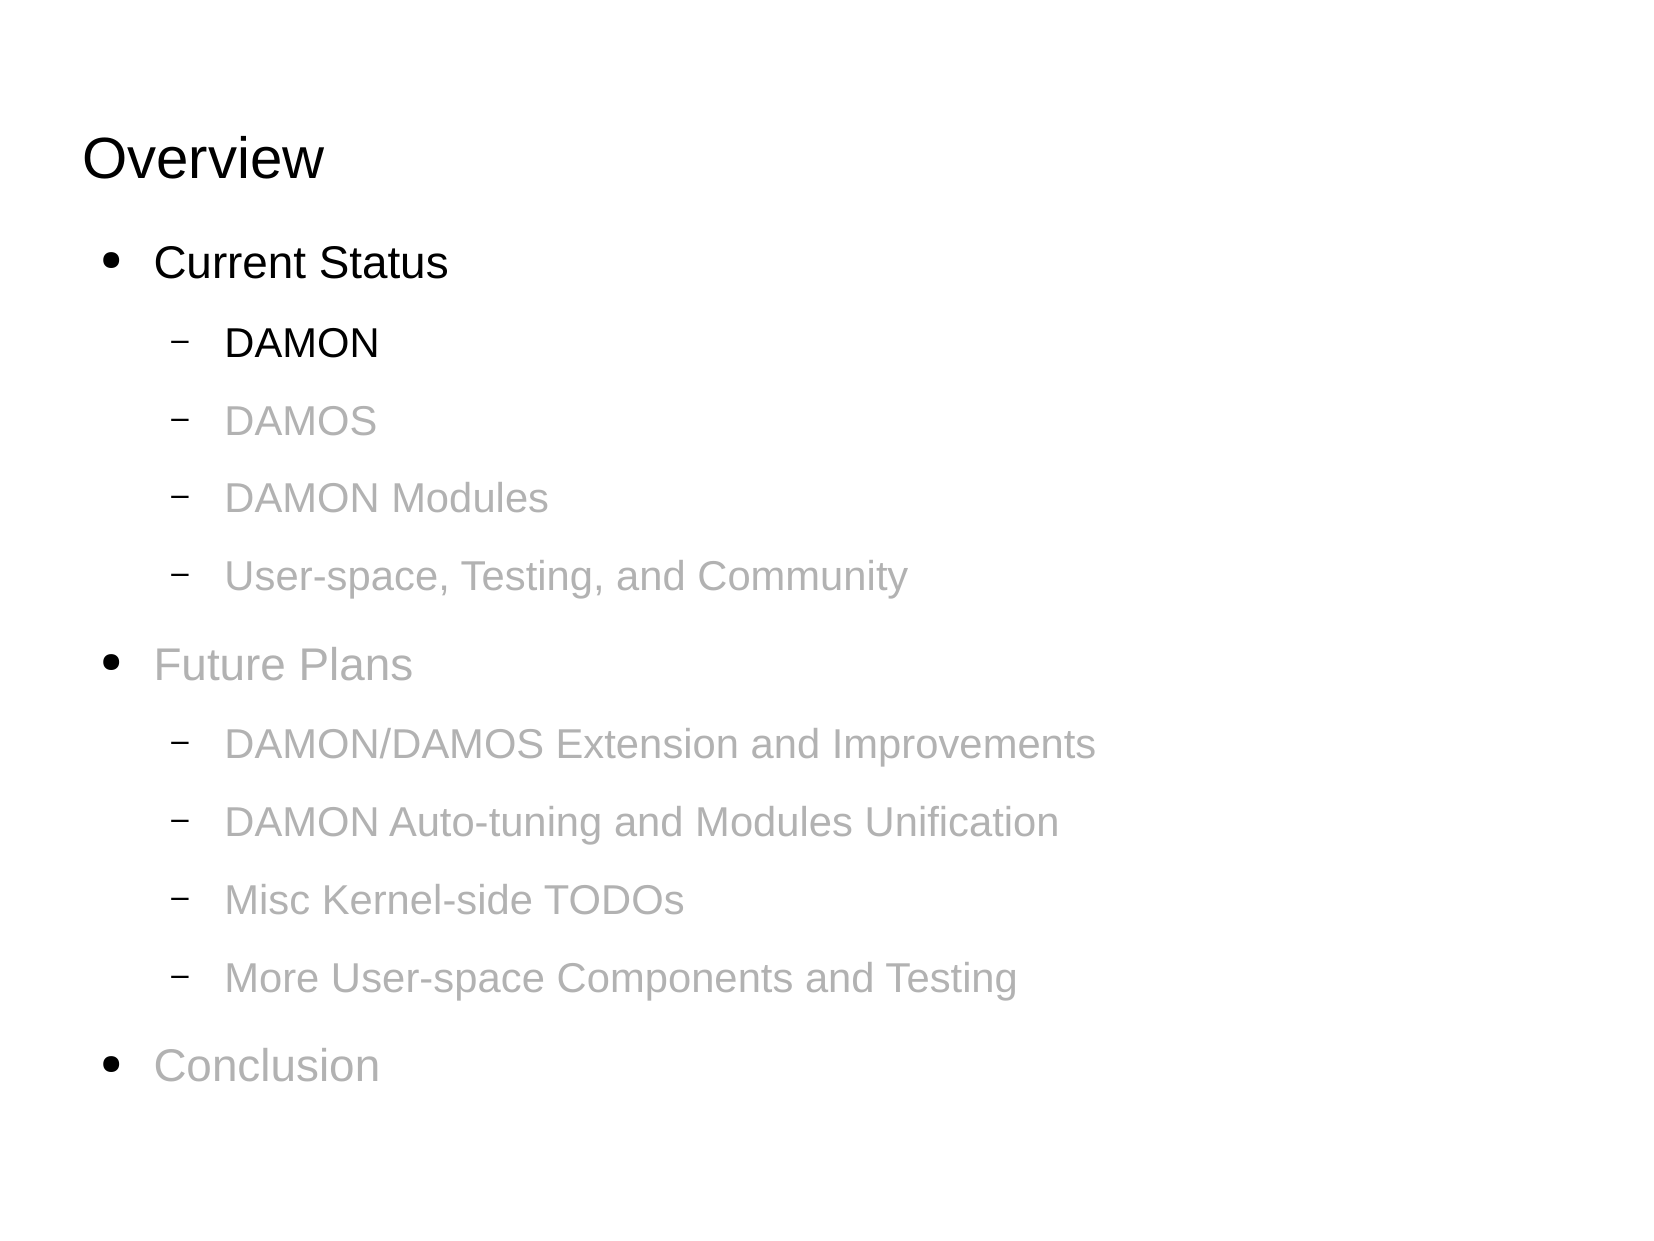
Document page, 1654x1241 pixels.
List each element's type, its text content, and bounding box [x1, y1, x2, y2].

title Overview [82, 108, 1571, 210]
list Current Status DAMON DAMOS DAMON Modules User-space, Testing, and Community Future Plans DAMON/DAMOS Extension and Improvements DAMON Auto-tuning and Modules Unification Misc Kernel-side TODOs More User-space Components and Testing Conclusion [82, 236, 1571, 1111]
